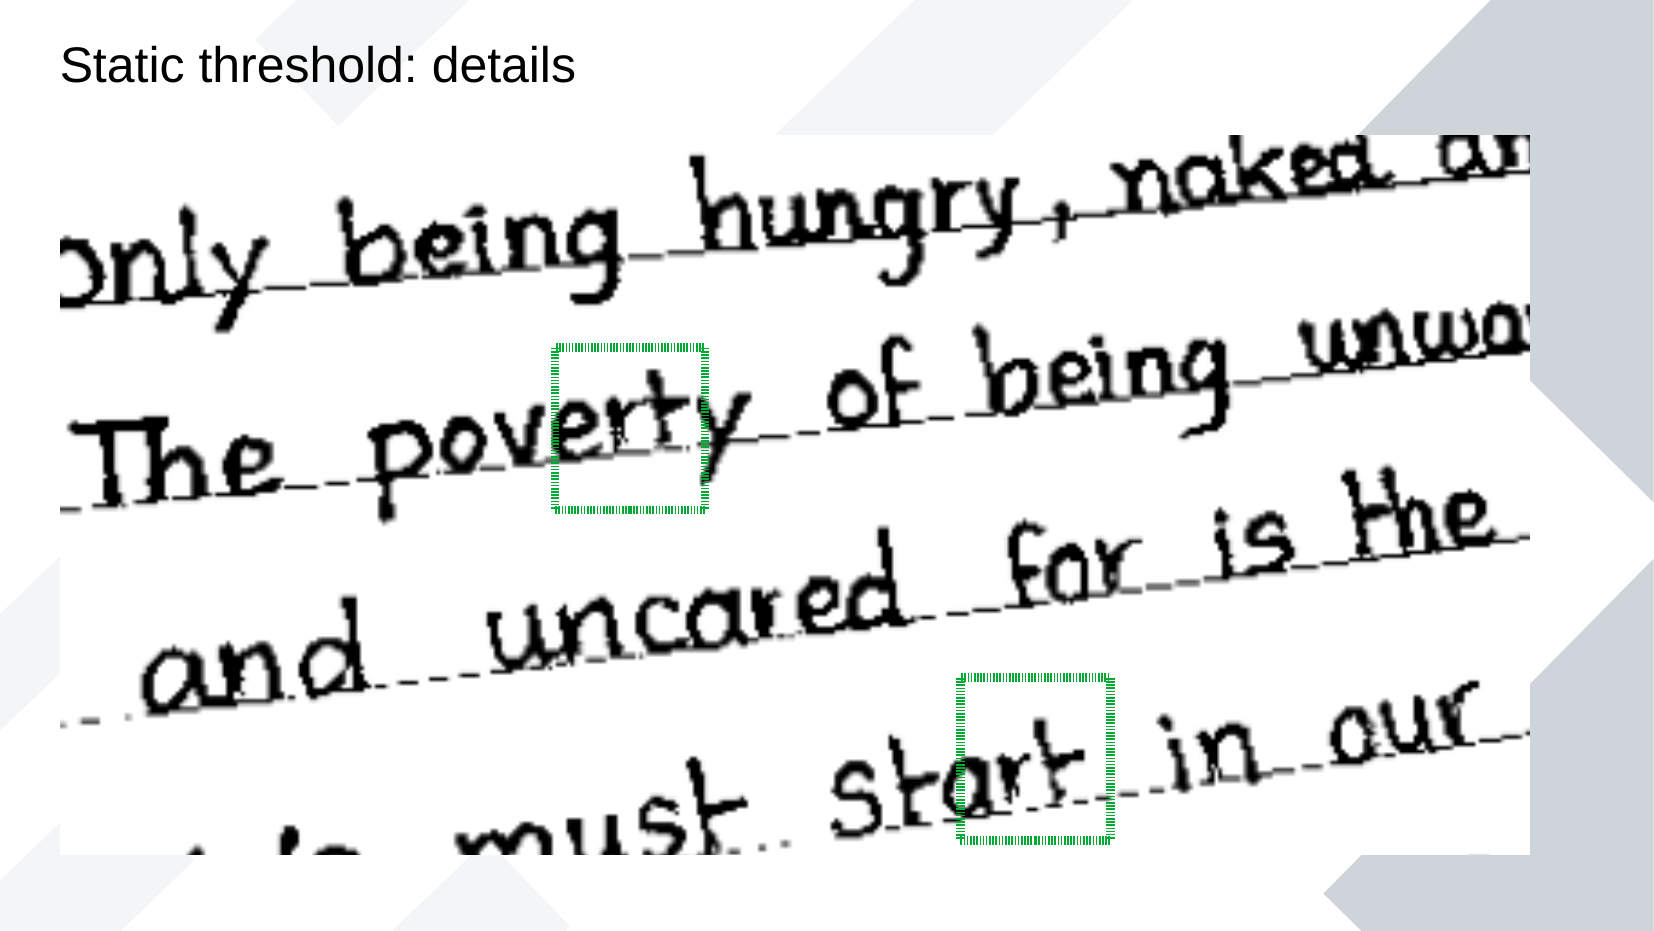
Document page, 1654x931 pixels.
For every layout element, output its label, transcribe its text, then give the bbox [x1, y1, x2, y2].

text_box [960, 677, 1111, 841]
text_box Static threshold: details [45, 30, 1590, 157]
text_box [555, 347, 706, 511]
picture [60, 135, 1530, 855]
